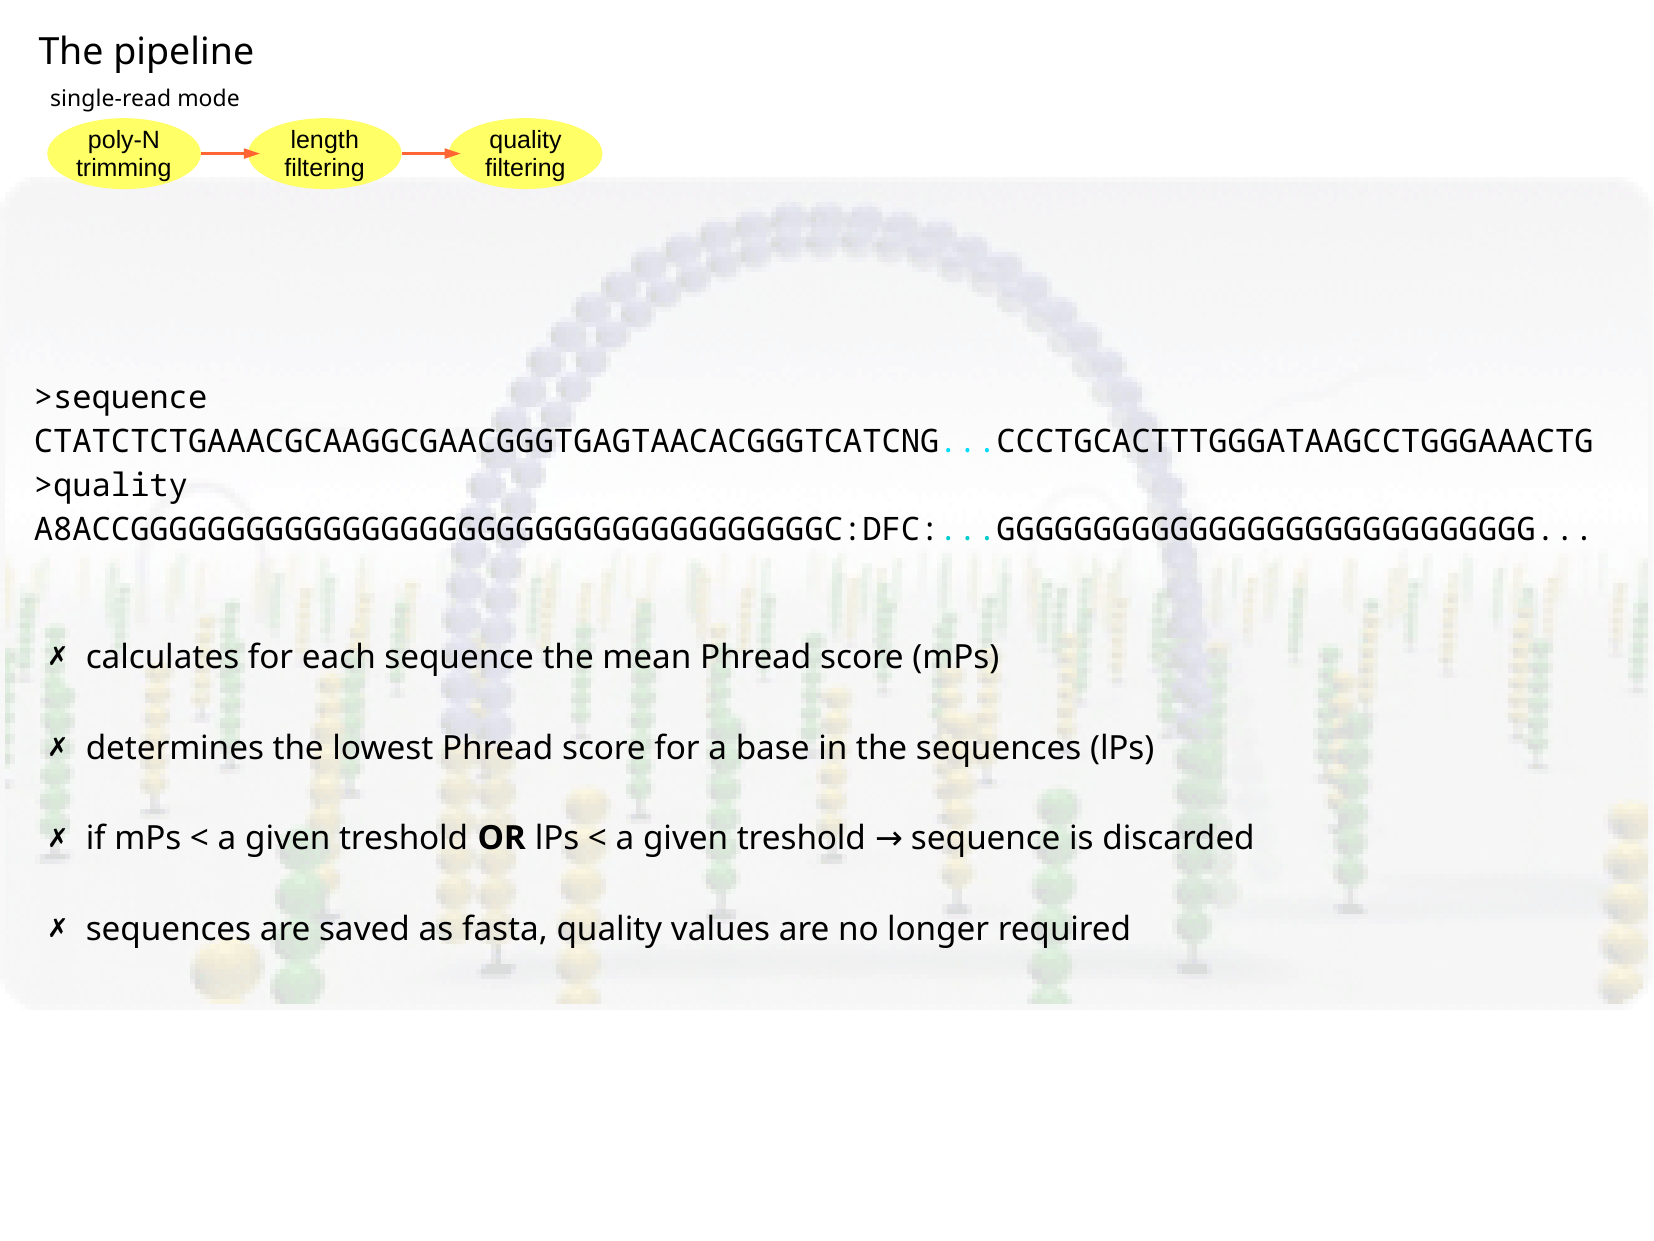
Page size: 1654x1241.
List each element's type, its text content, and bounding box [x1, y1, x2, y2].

text_box calculates for each sequence the mean Phread score (mPs) determines the lowest Phread score for a base in the sequences (lPs) if mPs < a given treshold OR lPs < a given treshold → sequence is discarded sequences are saved as fasta, quality values are no longer required [35, 626, 1549, 1017]
text_box The pipeline [23, 16, 304, 92]
text_box poly-N trimming [47, 127, 201, 190]
text_box >sequence CTATCTCTGAAACGCAAGGCGAACGGGTGAGTAACACGGGTCATCNG...CCCTGCACTTTGGGATAAGCCTGGGAAACTG >quality A8ACCGGGGGGGGGGGGGGGGGGGGGGGGGGGGGGGGGGGGC:DFC:...GGGGGGGGGGGGGGGGGGGGGGGGGGGG... [19, 366, 1426, 555]
text_box quality filtering [449, 118, 603, 190]
text_box length filtering [248, 118, 402, 190]
text_box single-read mode [35, 74, 292, 127]
text_box [0, 0, 1654, 1241]
